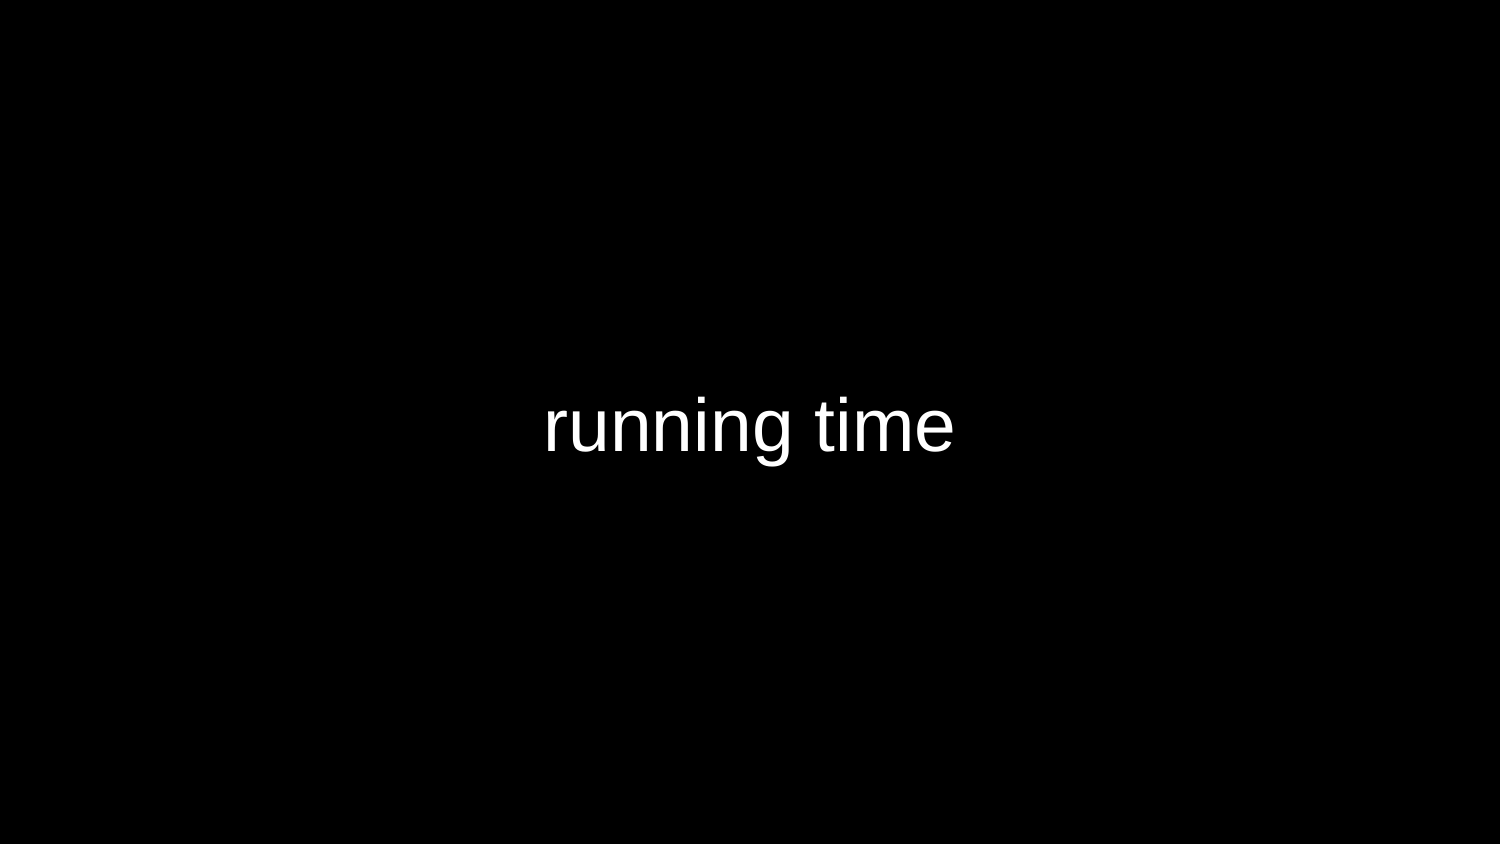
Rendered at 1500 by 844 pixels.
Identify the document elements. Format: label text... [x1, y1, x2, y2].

title running time [51, 352, 1449, 491]
